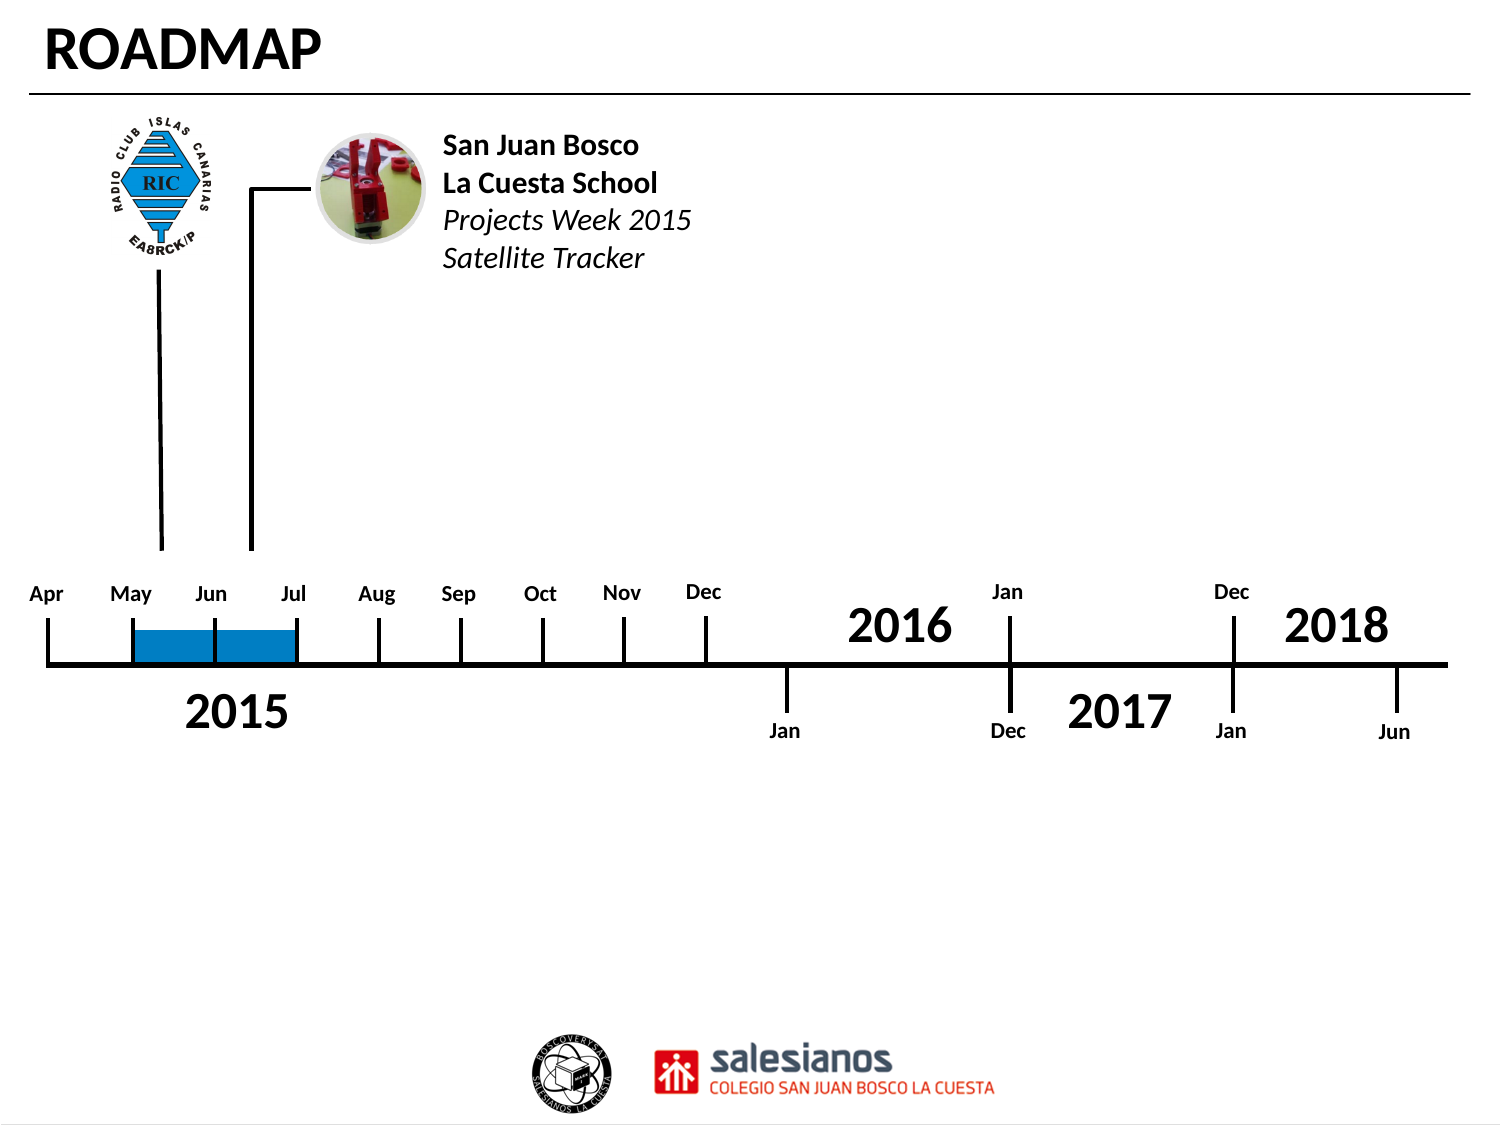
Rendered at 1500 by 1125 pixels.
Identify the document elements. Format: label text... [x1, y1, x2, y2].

text_box Dec [650, 569, 757, 612]
picture [0, 0, 1500, 1125]
text_box May [88, 571, 170, 614]
text_box Jun [1341, 708, 1448, 752]
text_box Dec [955, 708, 1062, 752]
text_box Oct [499, 571, 582, 614]
text_box Jul [253, 571, 330, 614]
text_box Jun [170, 571, 253, 614]
text_box 2015 [149, 668, 325, 747]
text_box ROADMAP [29, 0, 1472, 90]
text_box [217, 630, 295, 662]
text_box Nov [568, 570, 676, 613]
text_box San Juan Bosco La Cuesta School Projects Week 2015 Satellite Tracker [428, 117, 909, 282]
text_box Jan [731, 708, 839, 752]
text_box 2017 [1032, 669, 1208, 747]
text_box Apr [5, 571, 88, 614]
text_box Jan [1177, 708, 1285, 751]
text_box [135, 630, 213, 662]
text_box 2016 [811, 583, 988, 661]
text_box Jan [954, 569, 1061, 612]
text_box Sep [417, 571, 499, 614]
text_box Aug [330, 571, 417, 614]
text_box Dec [1178, 568, 1286, 612]
text_box 2018 [1248, 583, 1425, 661]
